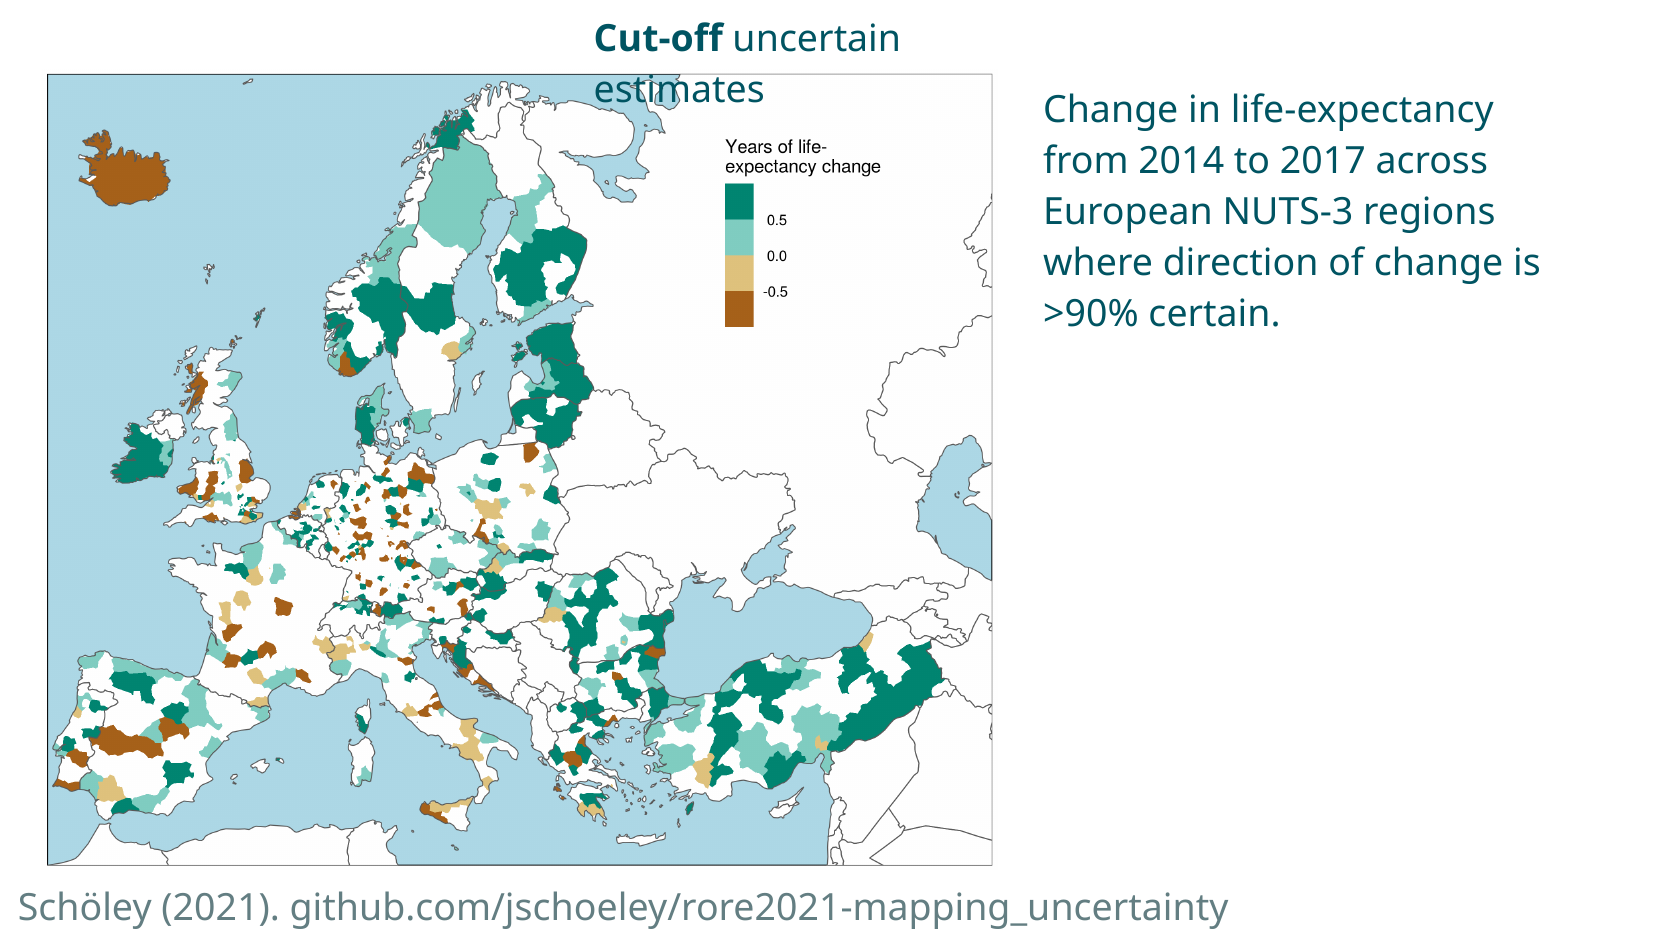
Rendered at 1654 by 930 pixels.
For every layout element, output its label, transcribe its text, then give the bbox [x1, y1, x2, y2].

picture [41, 69, 998, 871]
text_box Cut-off uncertain estimates [578, 4, 1074, 76]
text_box Change in life-expectancy from 2014 to 2017 across European NUTS-3 regions where direction of change is >90% certain. [1028, 75, 1576, 339]
text_box Schöley (2021). github.com/jschoeley/rore2021-mapping_uncertainty [3, 872, 1058, 930]
